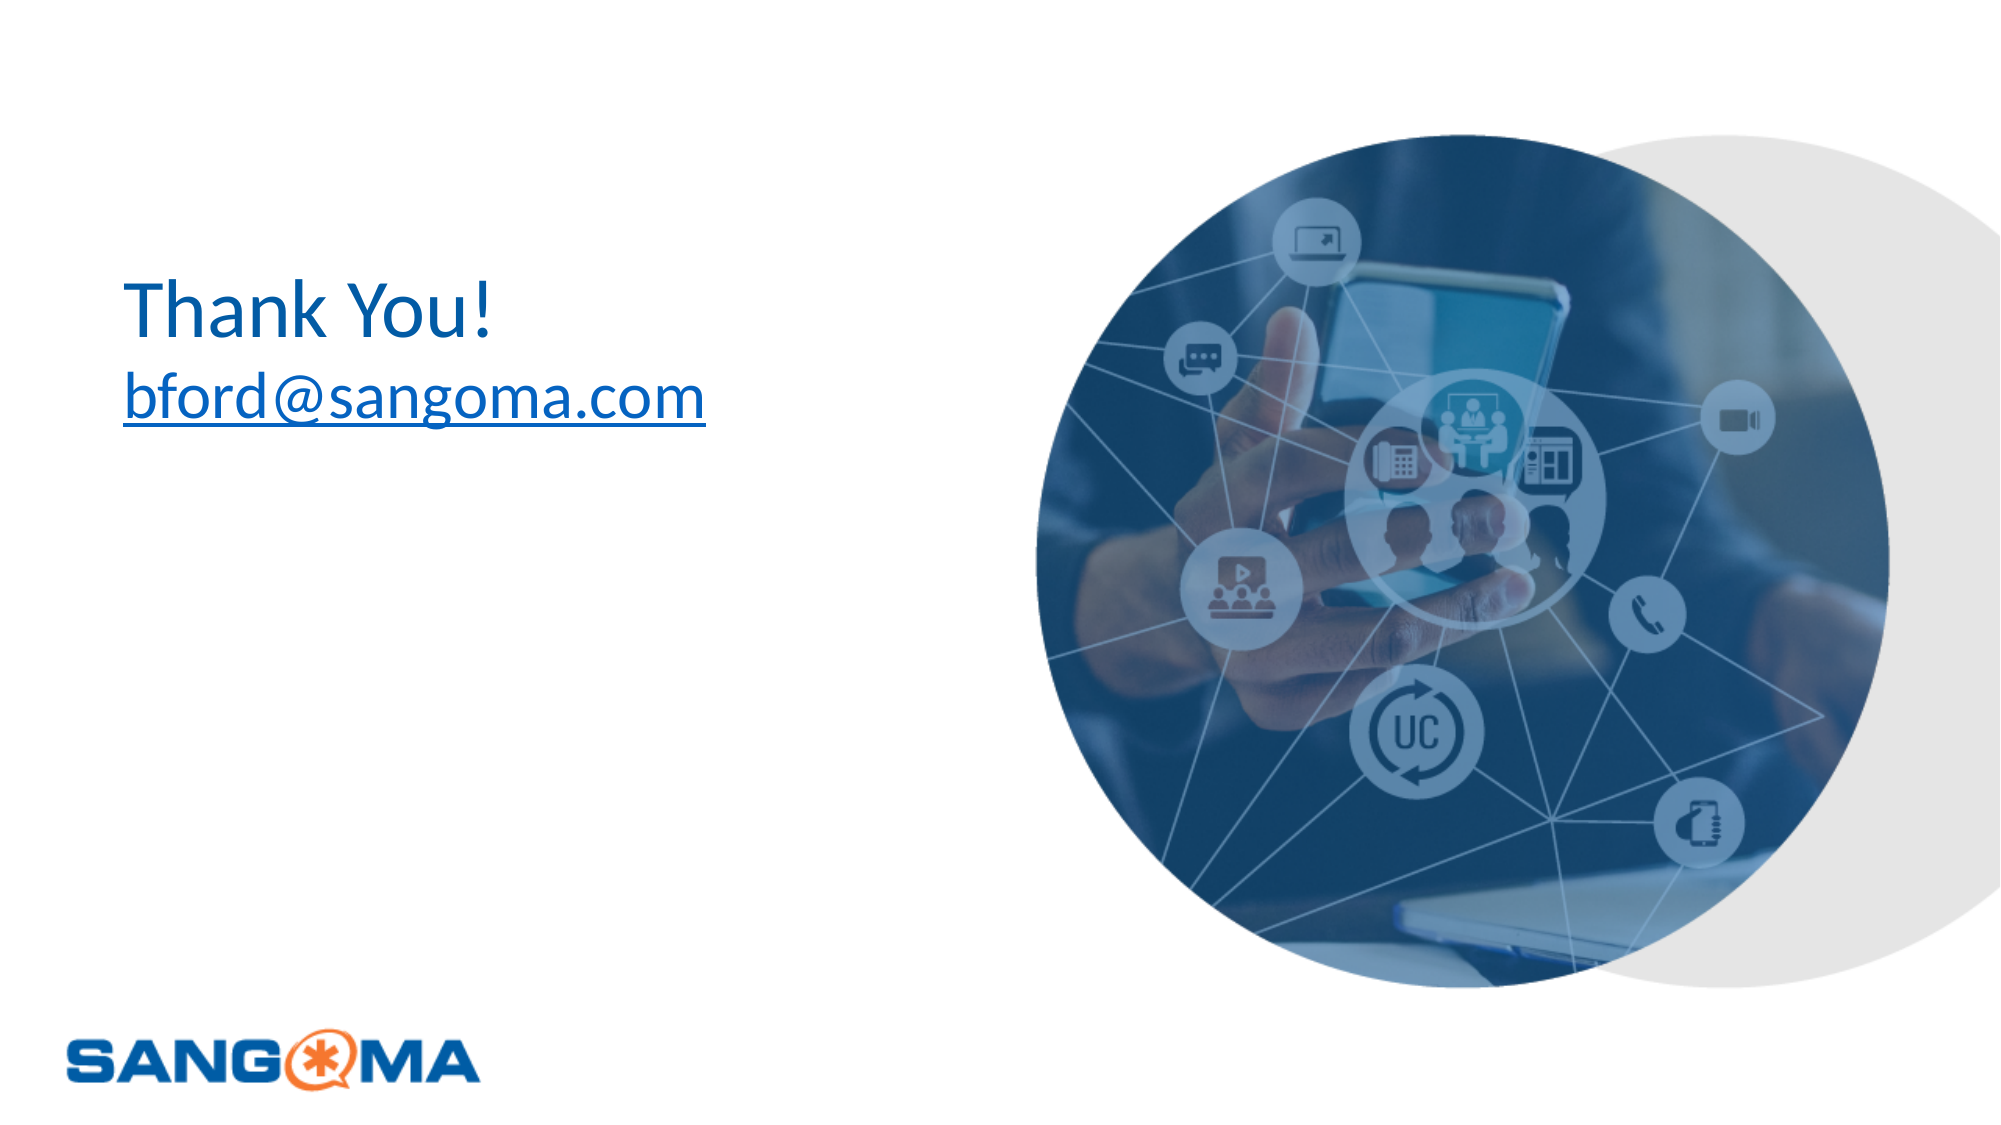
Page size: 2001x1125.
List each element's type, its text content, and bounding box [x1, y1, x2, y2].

text_box bford@sangoma.com [108, 352, 884, 726]
picture [0, 0, 2001, 1125]
title Thank You! [108, 257, 1002, 385]
